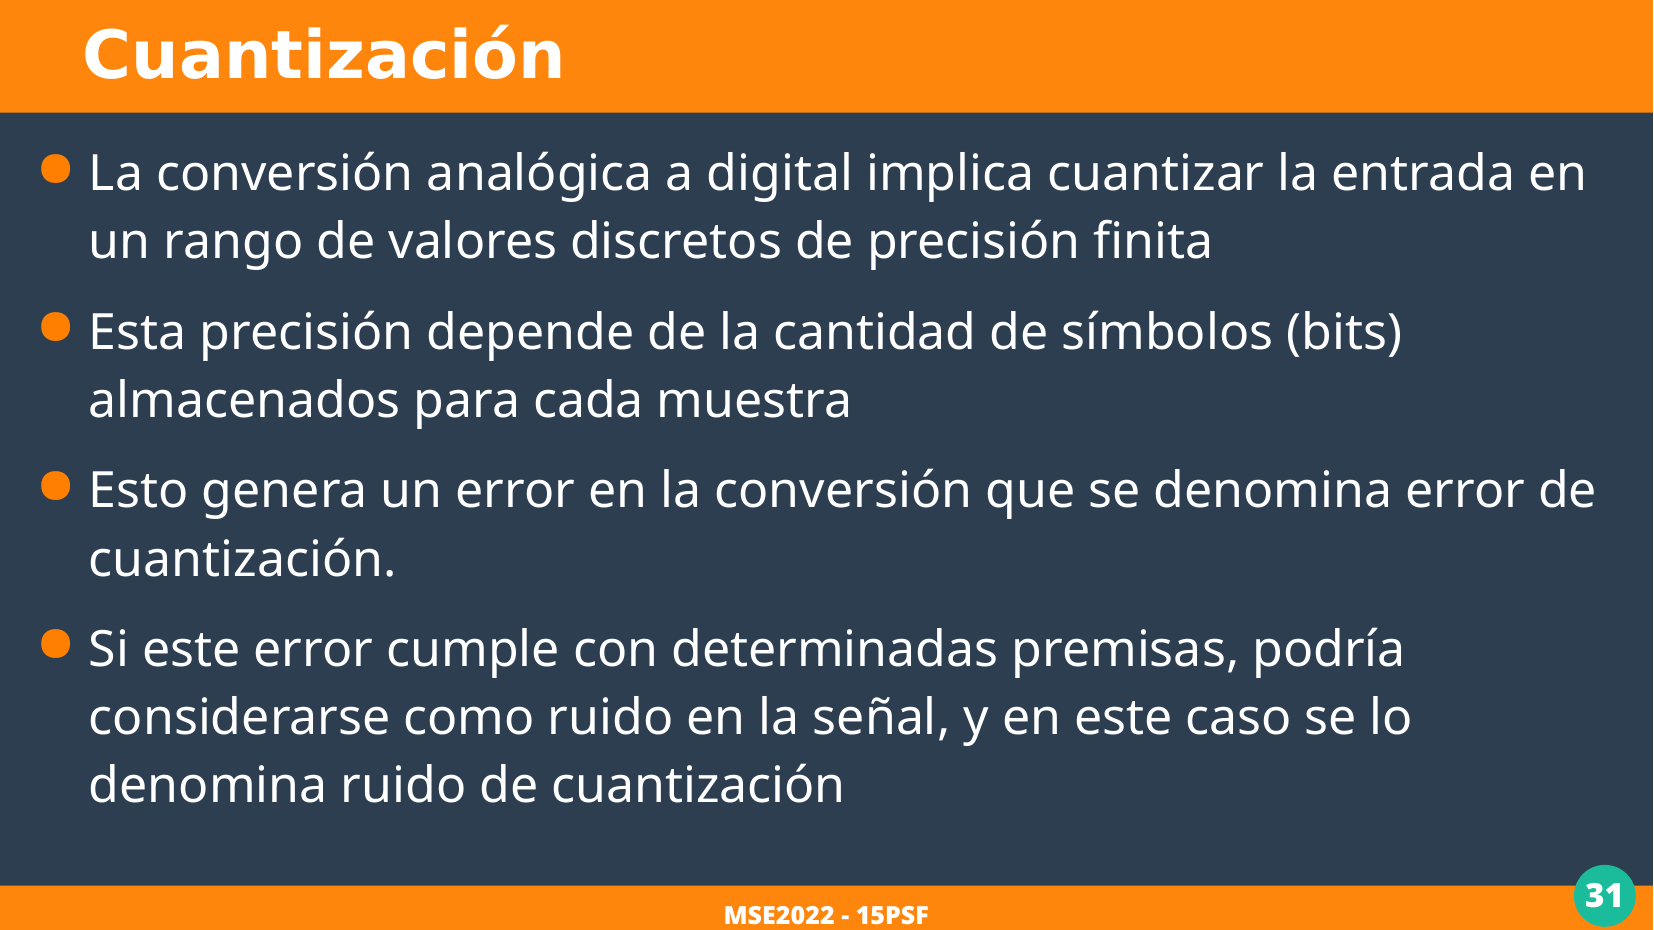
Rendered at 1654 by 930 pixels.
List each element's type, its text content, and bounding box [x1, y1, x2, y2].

list La conversión analógica a digital implica cuantizar la entrada en un rango de valores discretos de precisión finita Esta precisión depende de la cantidad de símbolos (bits) almacenados para cada muestra Esto genera un error en la conversión que se denomina error de cuantización. Si este error cumple con determinadas premisas, podría considerarse como ruido en la señal, y en este caso se lo denomina ruido de cuantización [18, 137, 1648, 863]
title Cuantización [0, 16, 1653, 113]
